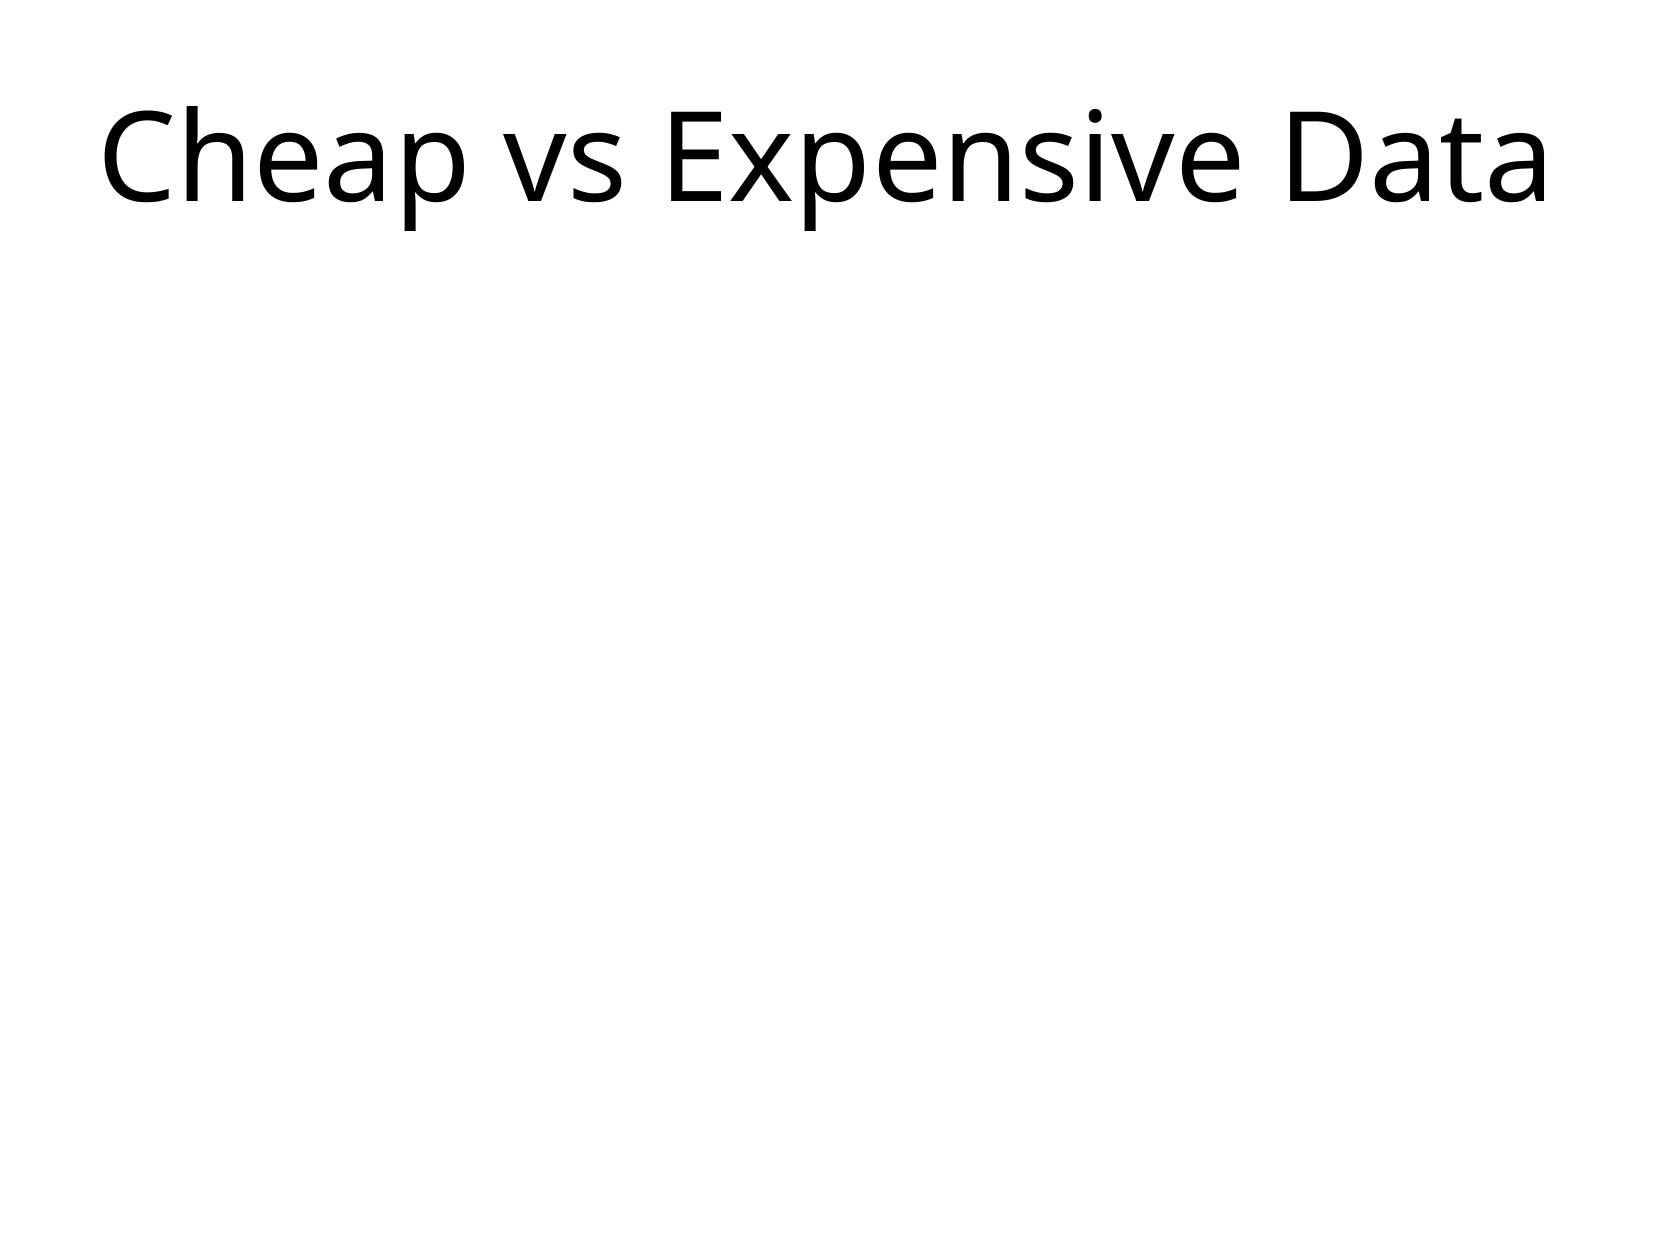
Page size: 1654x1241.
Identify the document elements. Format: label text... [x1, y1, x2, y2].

title Cheap vs Expensive Data [82, 49, 1571, 257]
